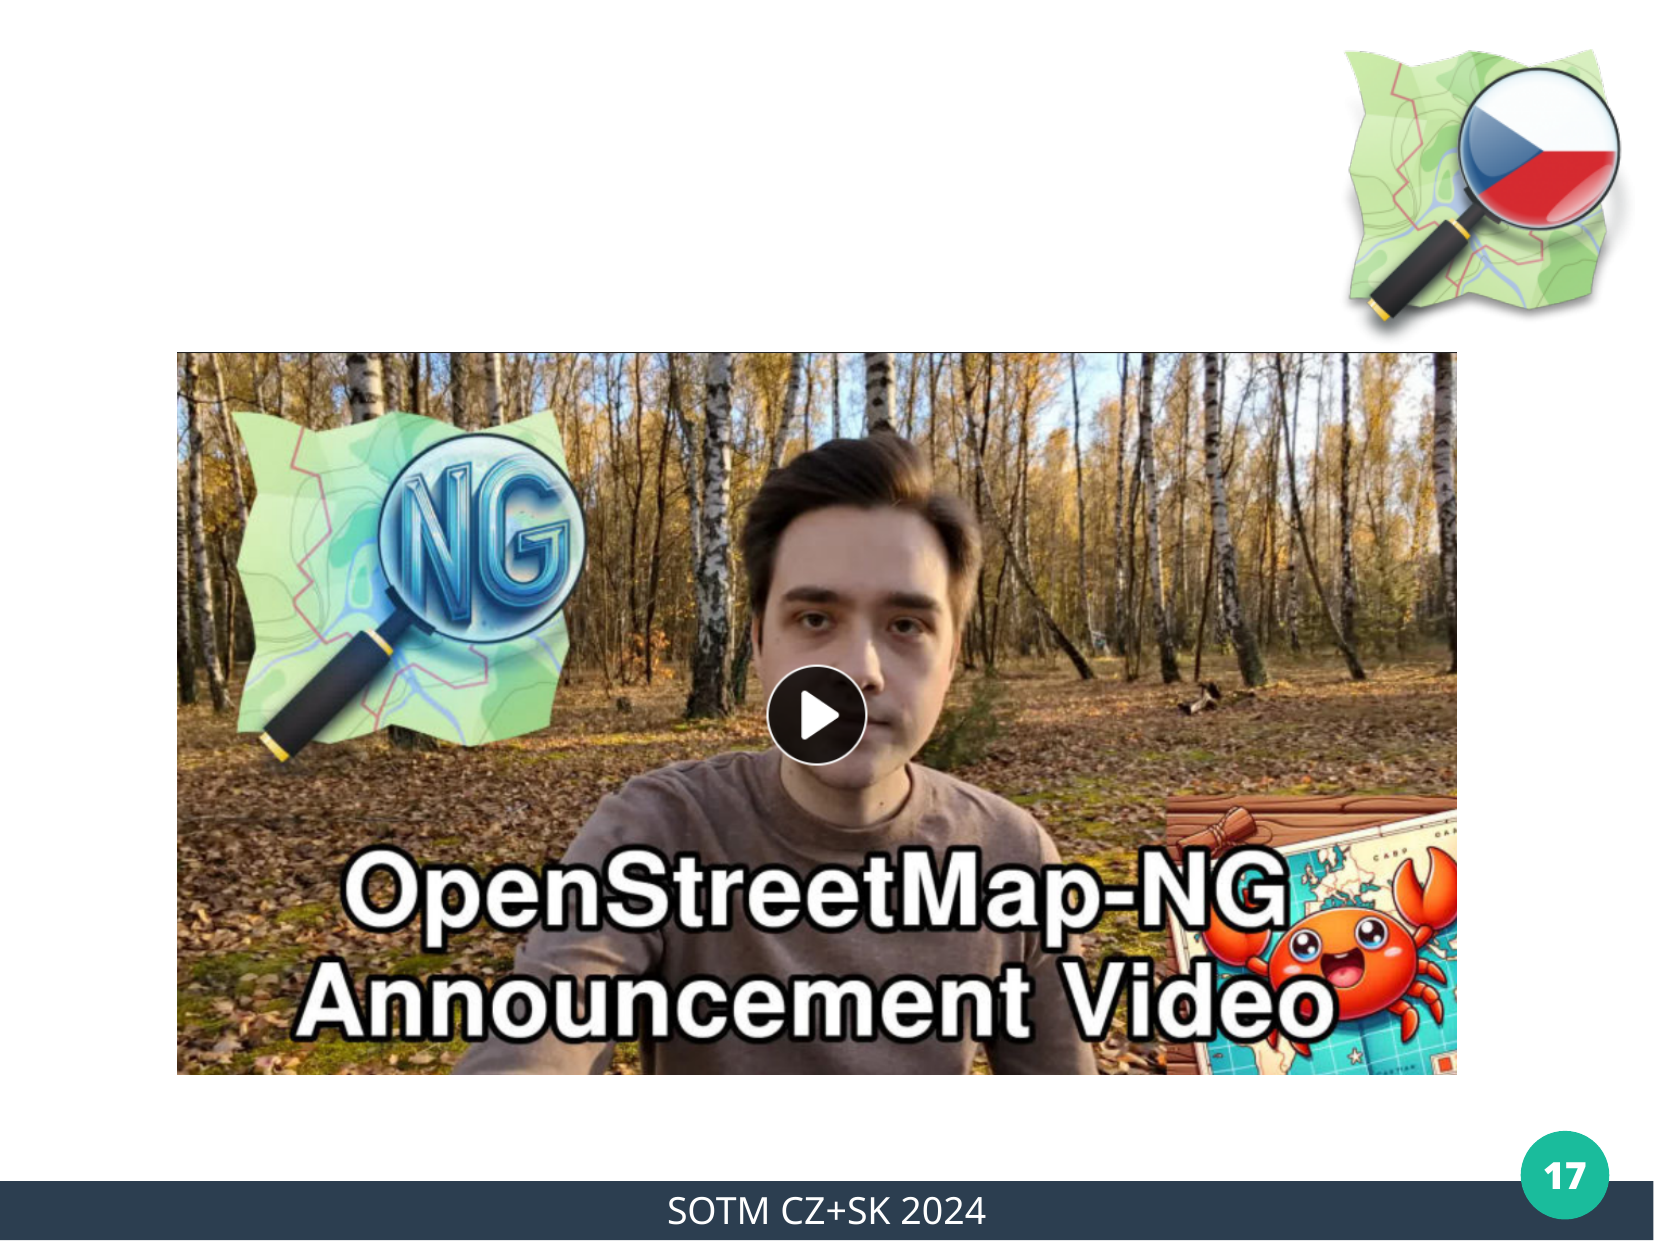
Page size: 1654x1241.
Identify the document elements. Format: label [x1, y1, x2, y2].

picture [177, 352, 1457, 1075]
picture [1334, 49, 1635, 350]
